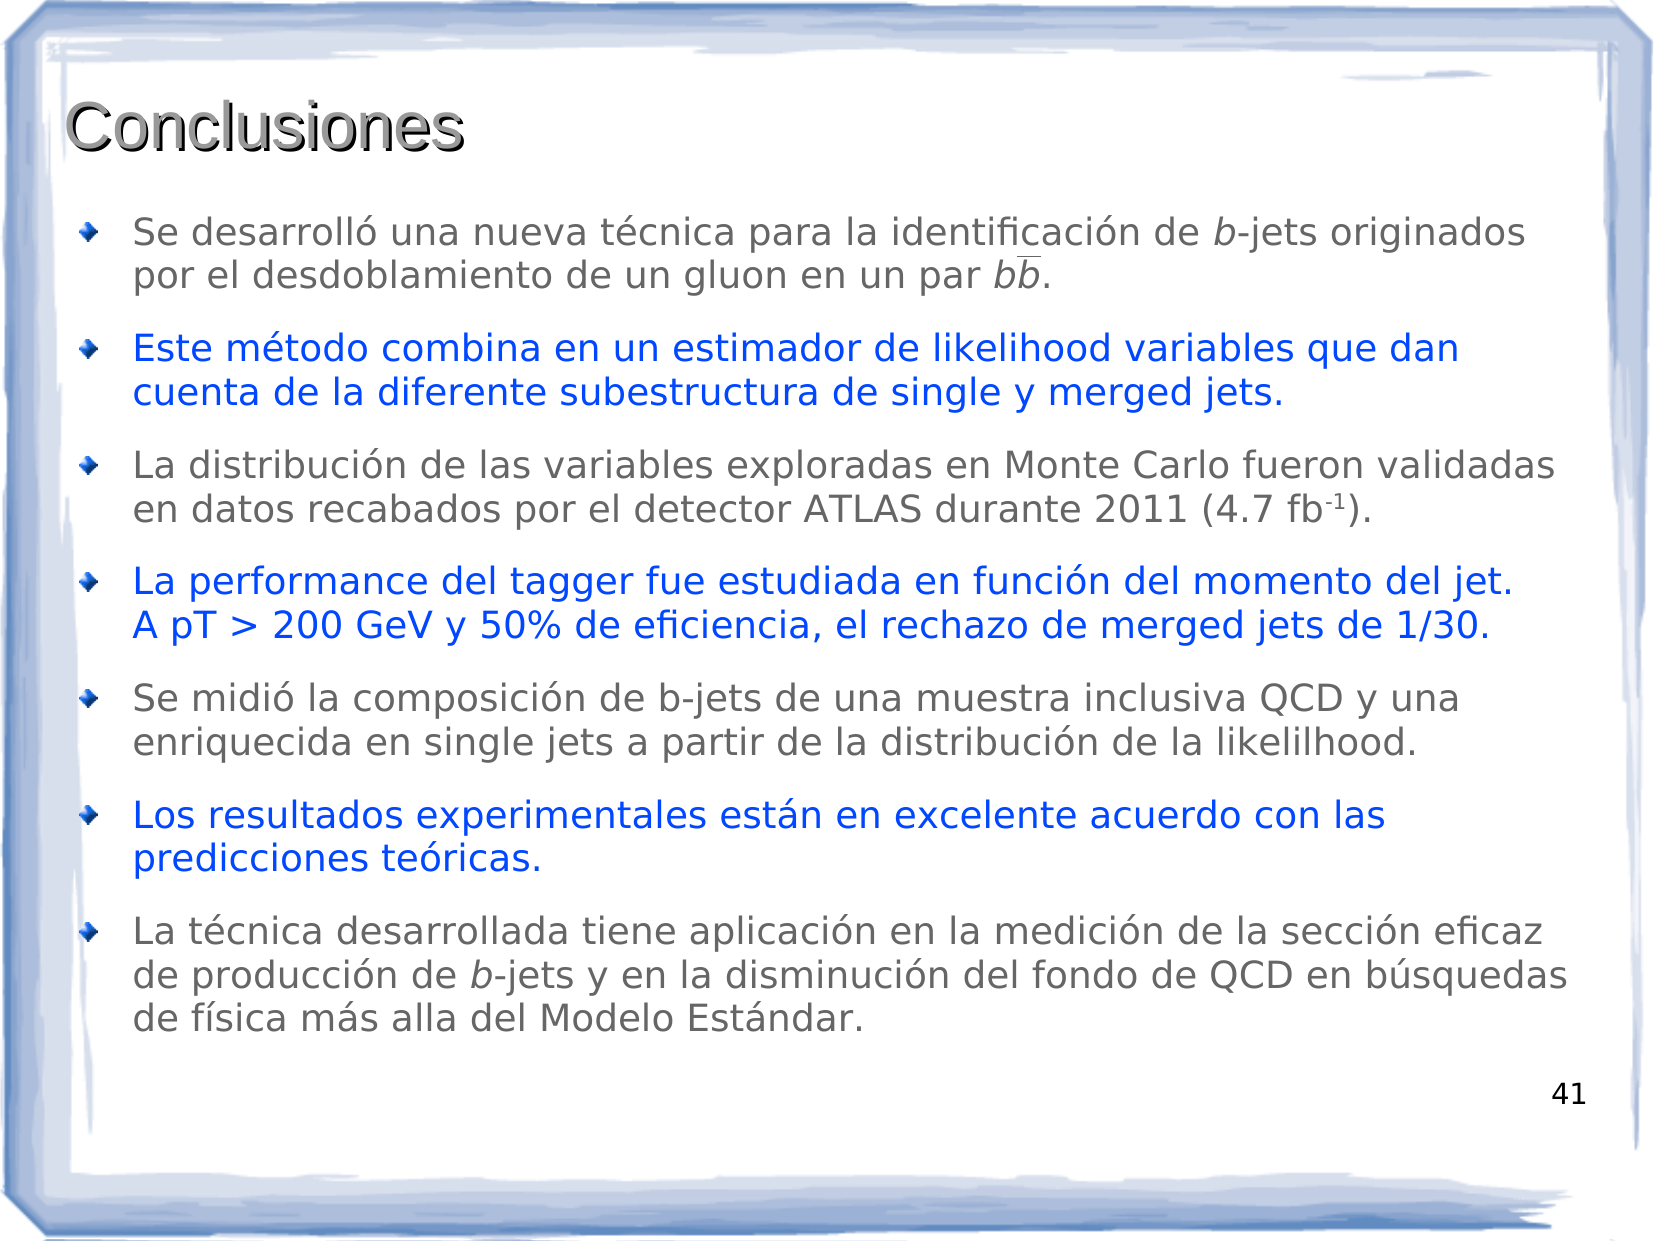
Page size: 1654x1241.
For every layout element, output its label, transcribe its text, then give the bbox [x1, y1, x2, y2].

list Se desarrolló una nueva técnica para la identificación de b-jets originados por el desdoblamiento de un gluon en un par bb. Este método combina en un estimador de likelihood variables que dan cuenta de la diferente subestructura de single y merged jets. La distribución de las variables exploradas en Monte Carlo fueron validadas en datos recabados por el detector ATLAS durante 2011 (4.7 fb-1). La performance del tagger fue estudiada en función del momento del jet. A pT > 200 GeV y 50% de eficiencia, el rechazo de merged jets de 1/30. Se midió la composición de b-jets de una muestra inclusiva QCD y una enriquecida en single jets a partir de la distribución de la likelilhood. Los resultados experimentales están en excelente acuerdo con las predicciones teóricas. La técnica desarrollada tiene aplicación en la medición de la sección eficaz de producción de b-jets y en la disminución del fondo de QCD en búsquedas de física más alla del Modelo Estándar. [61, 210, 1583, 1042]
title Conclusiones [45, 72, 1394, 178]
picture [0, 0, 1654, 1241]
